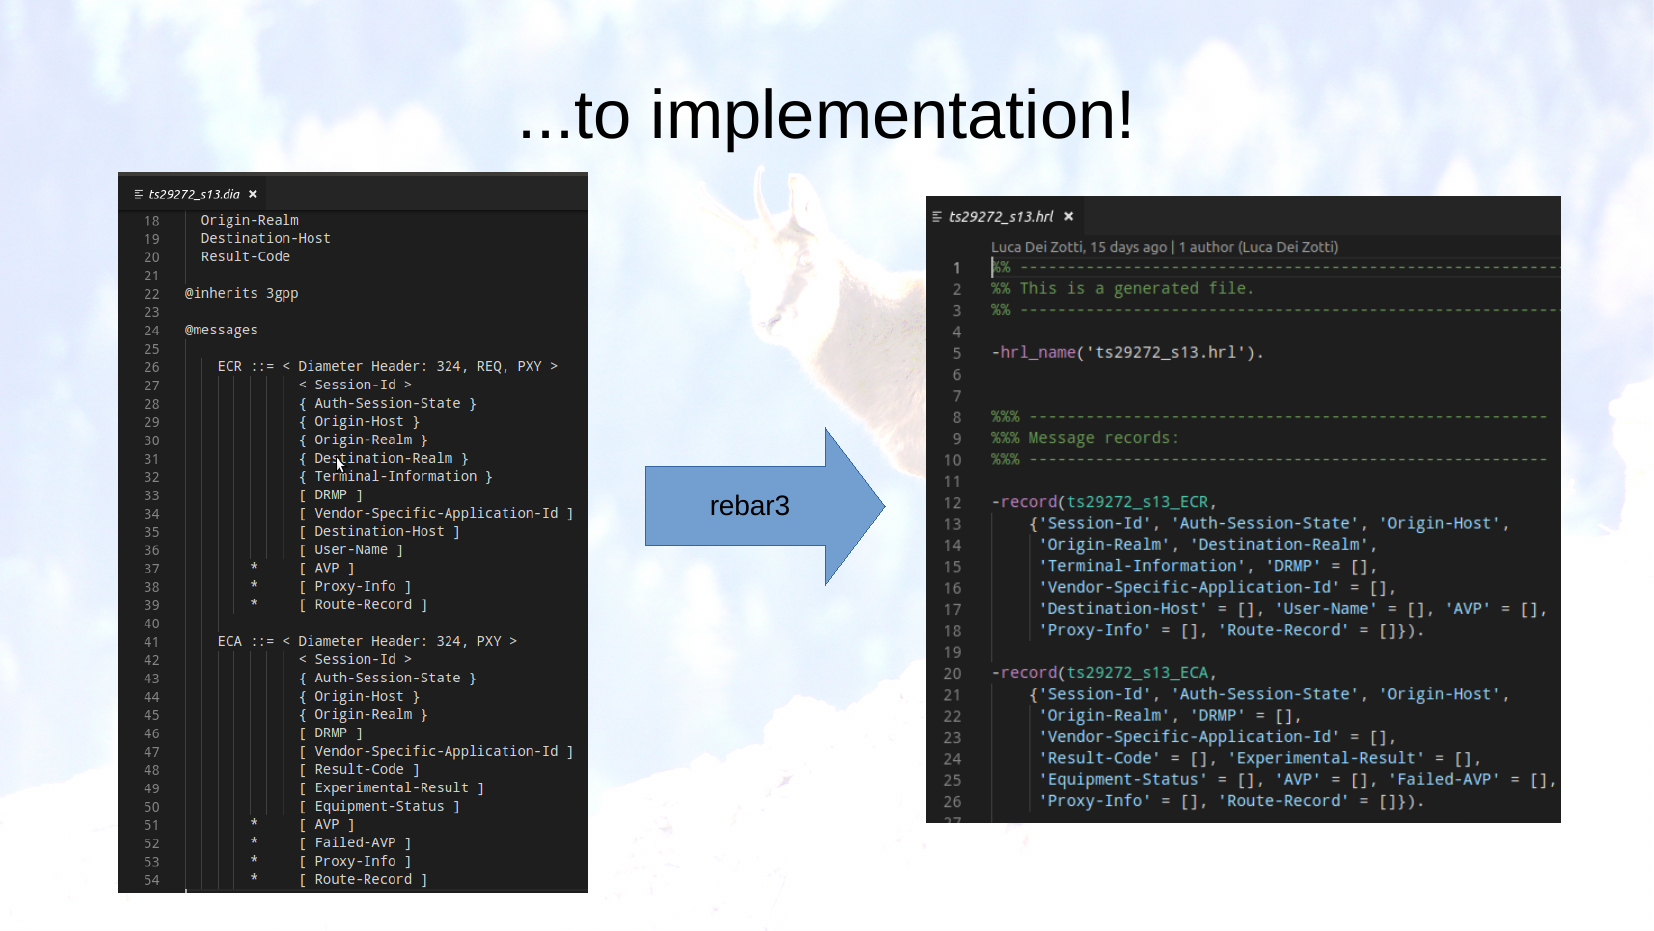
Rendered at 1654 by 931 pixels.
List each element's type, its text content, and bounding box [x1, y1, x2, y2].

text_box rebar3 [645, 427, 886, 586]
title ...to implementation! [82, 37, 1571, 193]
picture [0, 0, 1654, 931]
